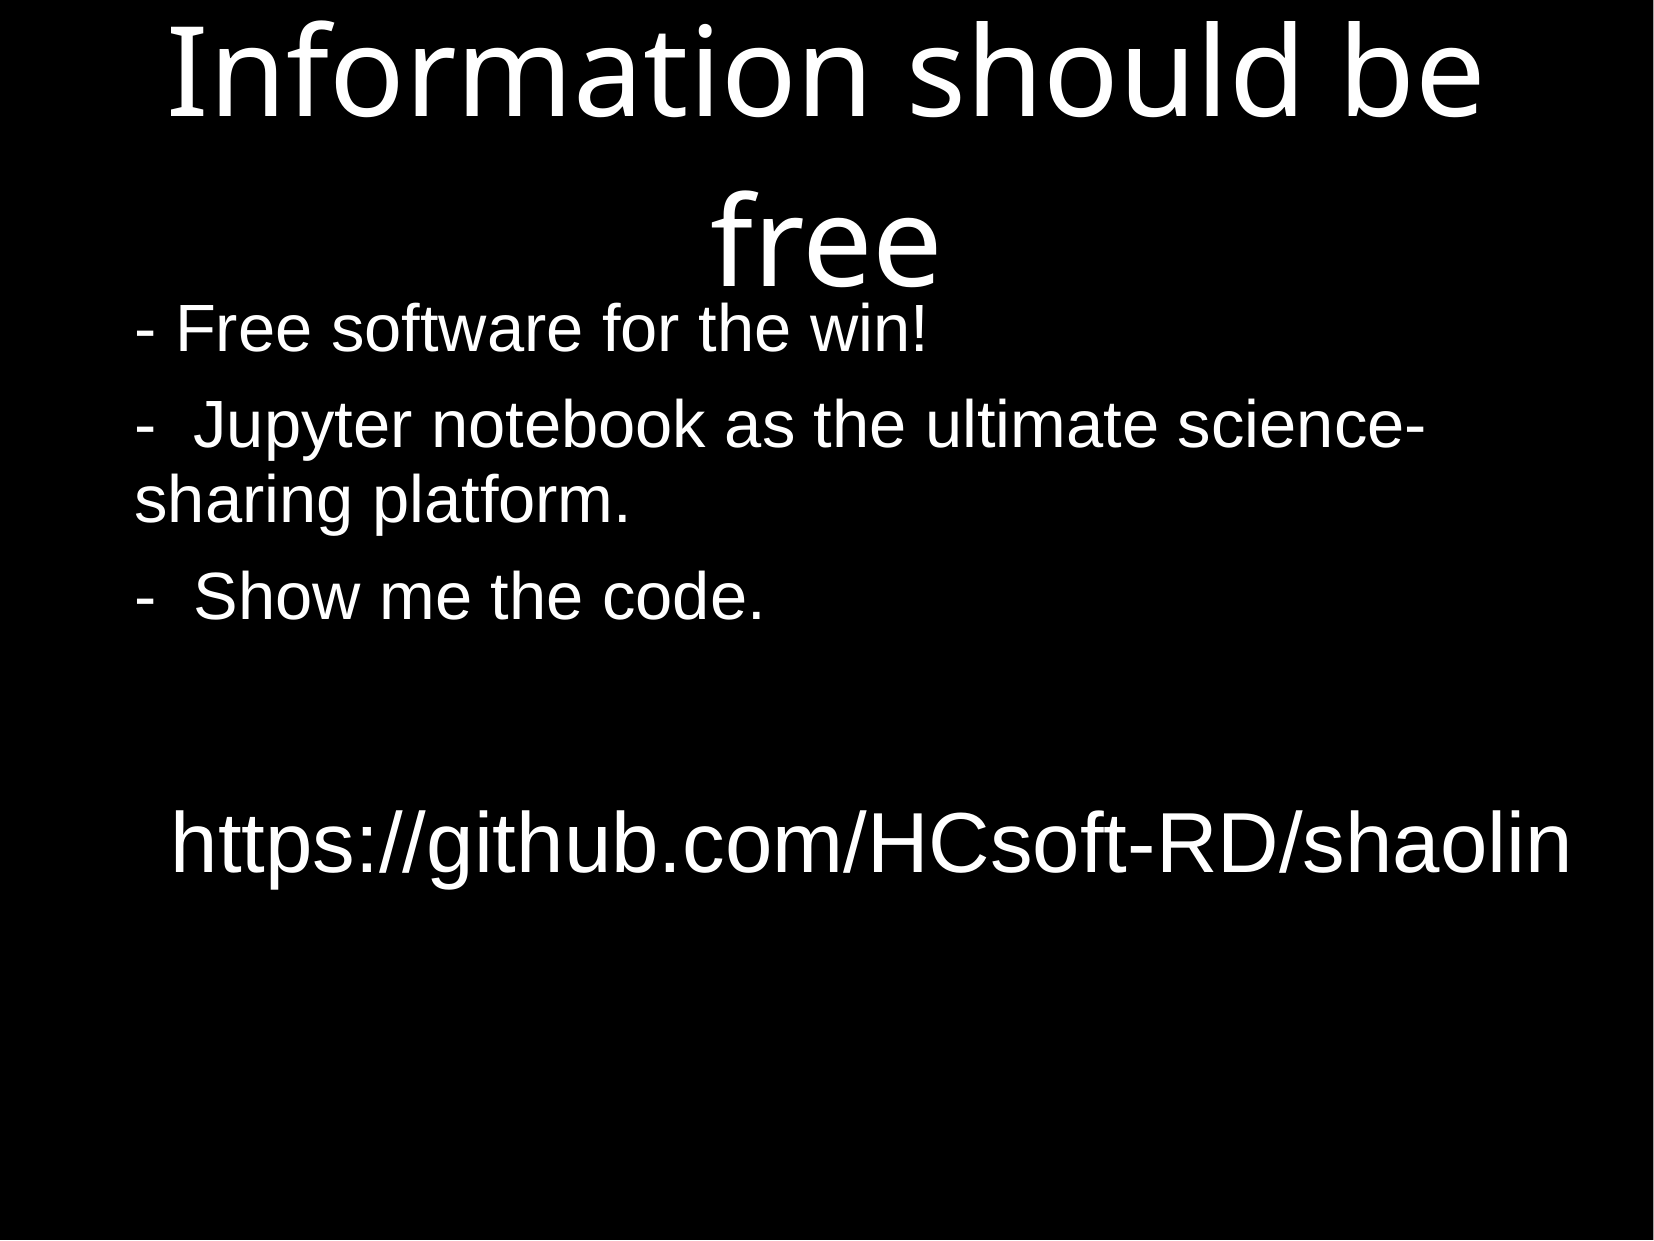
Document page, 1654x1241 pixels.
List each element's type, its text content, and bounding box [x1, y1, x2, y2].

list - Free software for the win! - Jupyter notebook as the ultimate science-sharing platform. - Show me the code. [82, 290, 1571, 634]
title Information should be free [82, 49, 1571, 257]
list https://github.com/HCsoft-RD/shaolin [105, 795, 1594, 901]
